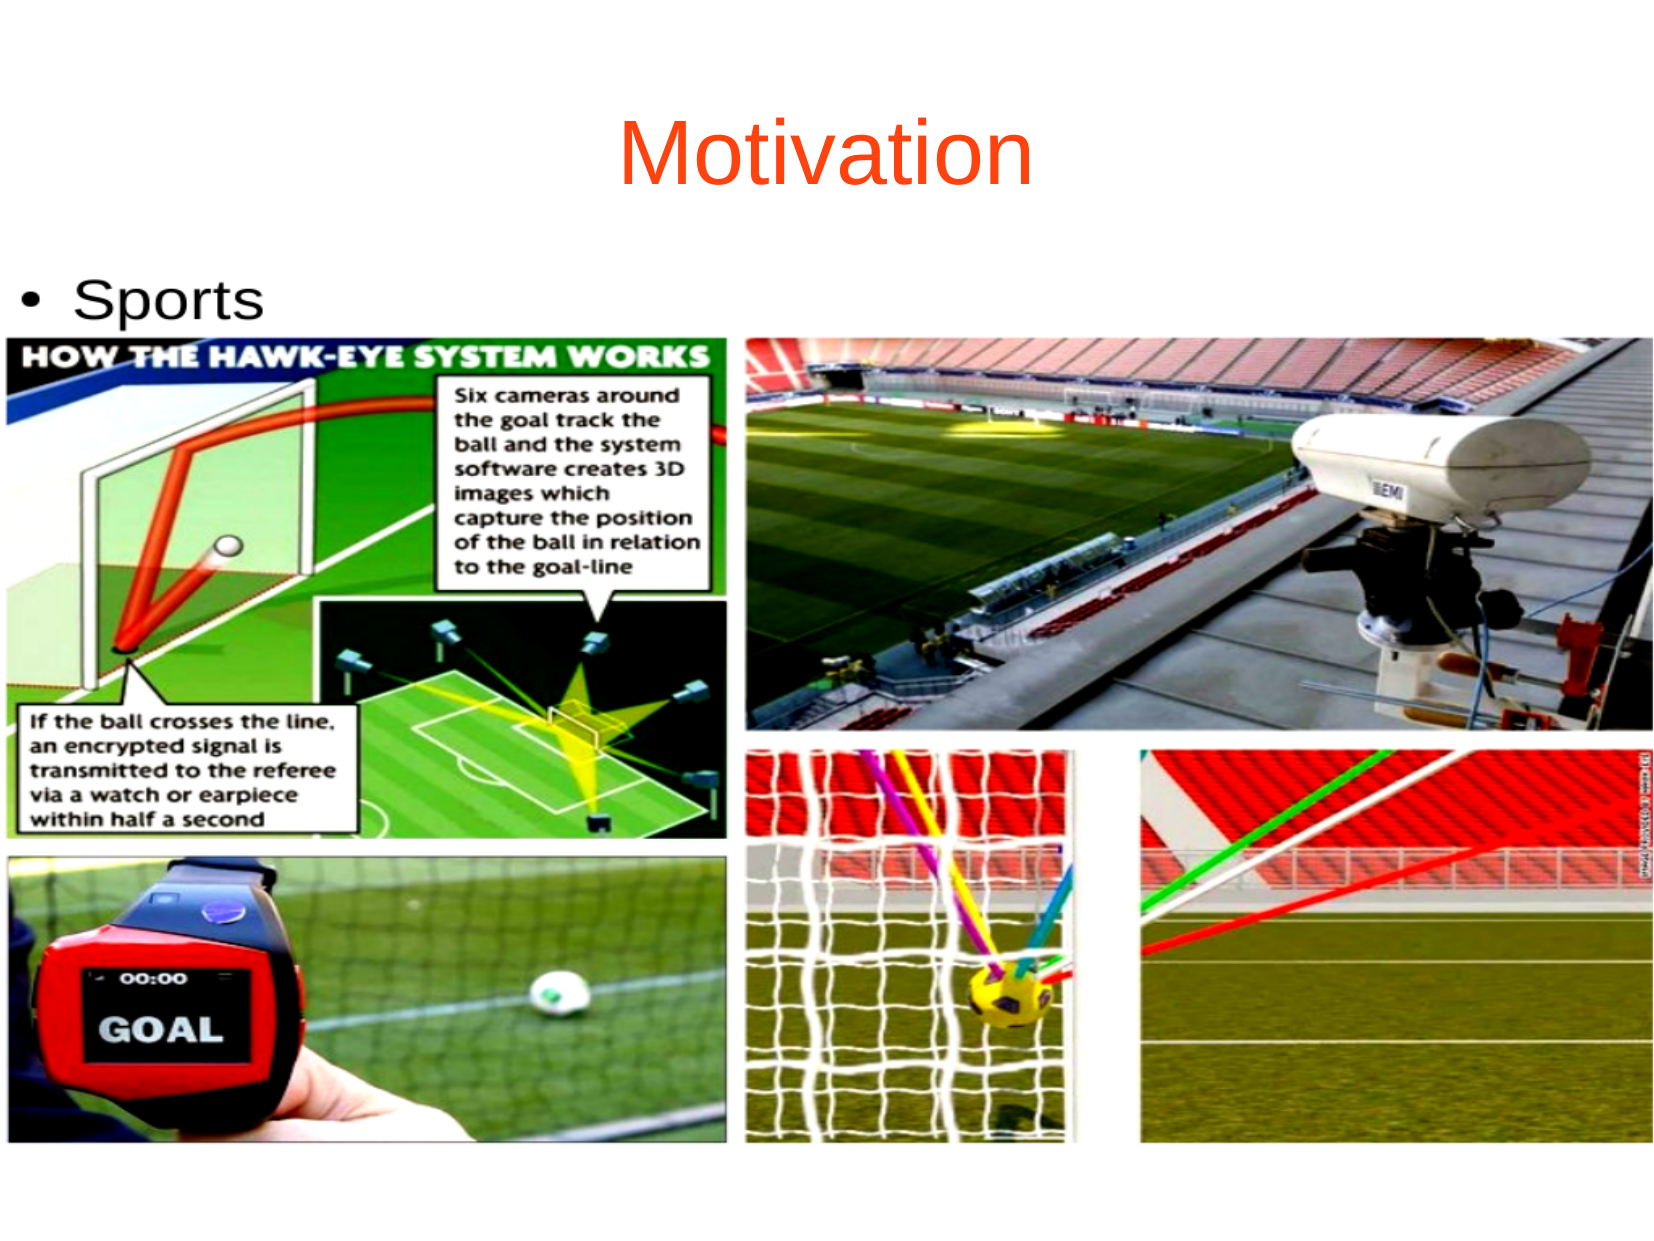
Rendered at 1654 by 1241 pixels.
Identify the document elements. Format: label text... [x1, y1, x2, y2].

title Motivation [82, 49, 1571, 256]
picture [1, 256, 1654, 1147]
